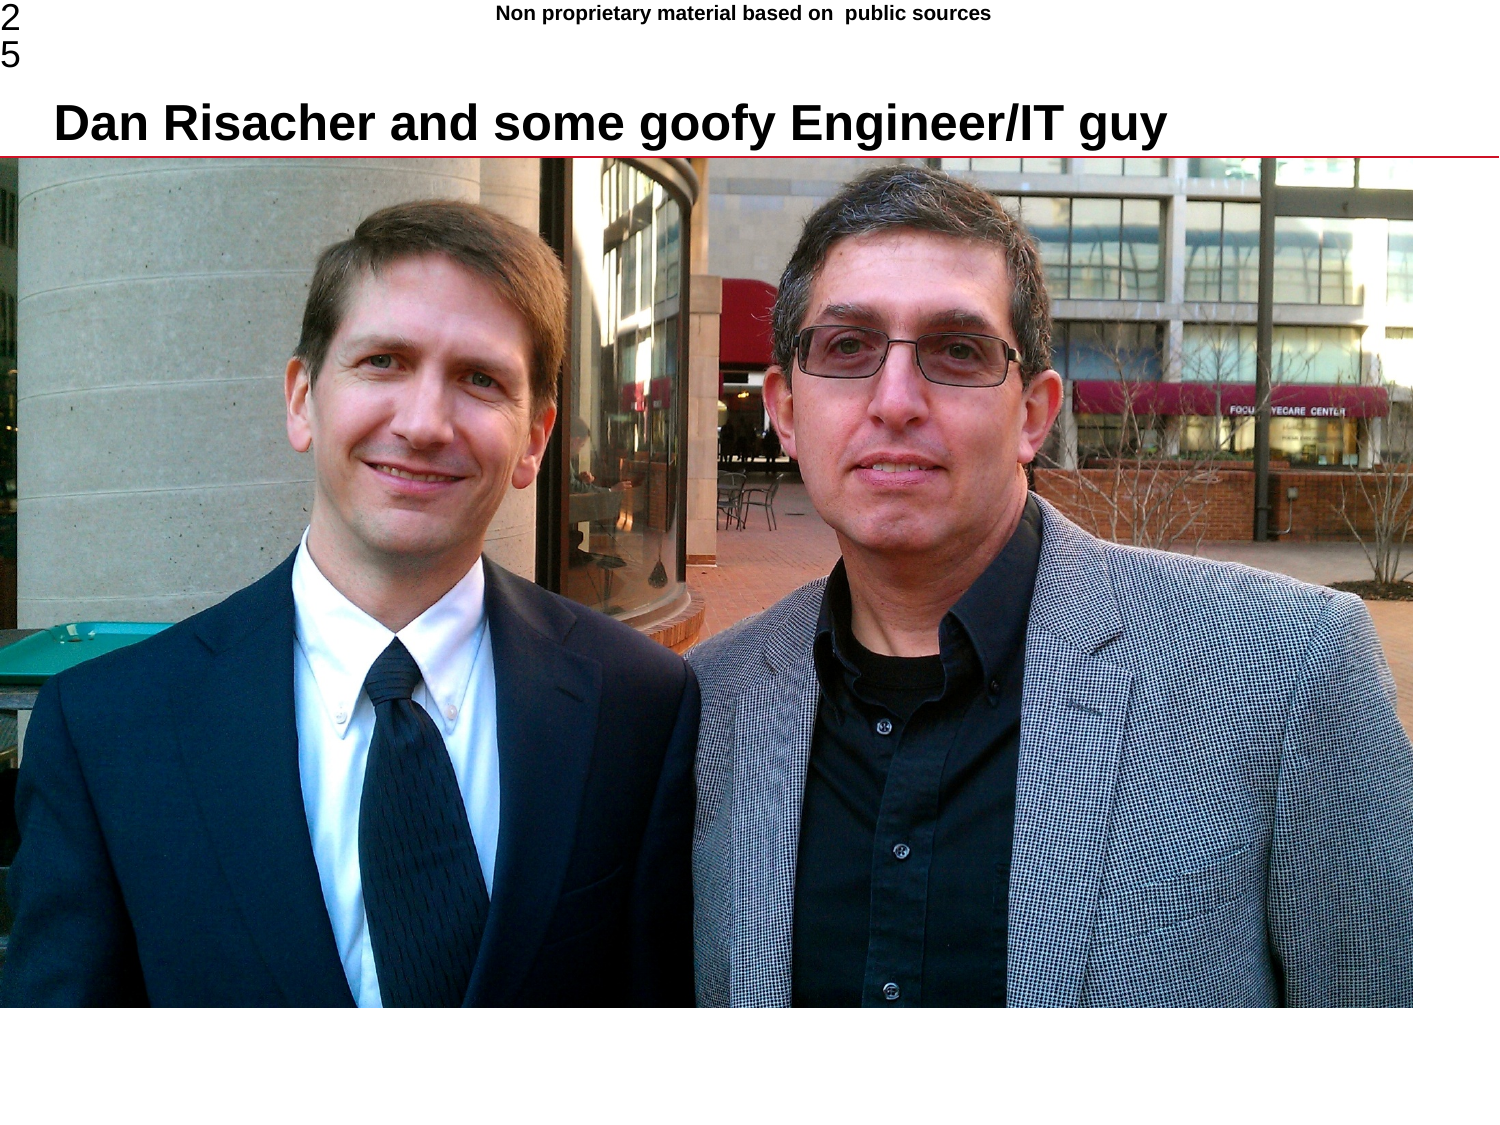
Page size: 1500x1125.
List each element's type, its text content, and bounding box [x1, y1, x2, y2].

title Dan Risacher and some goofy Engineer/IT guy [38, 35, 1225, 158]
picture [0, 158, 1413, 1008]
